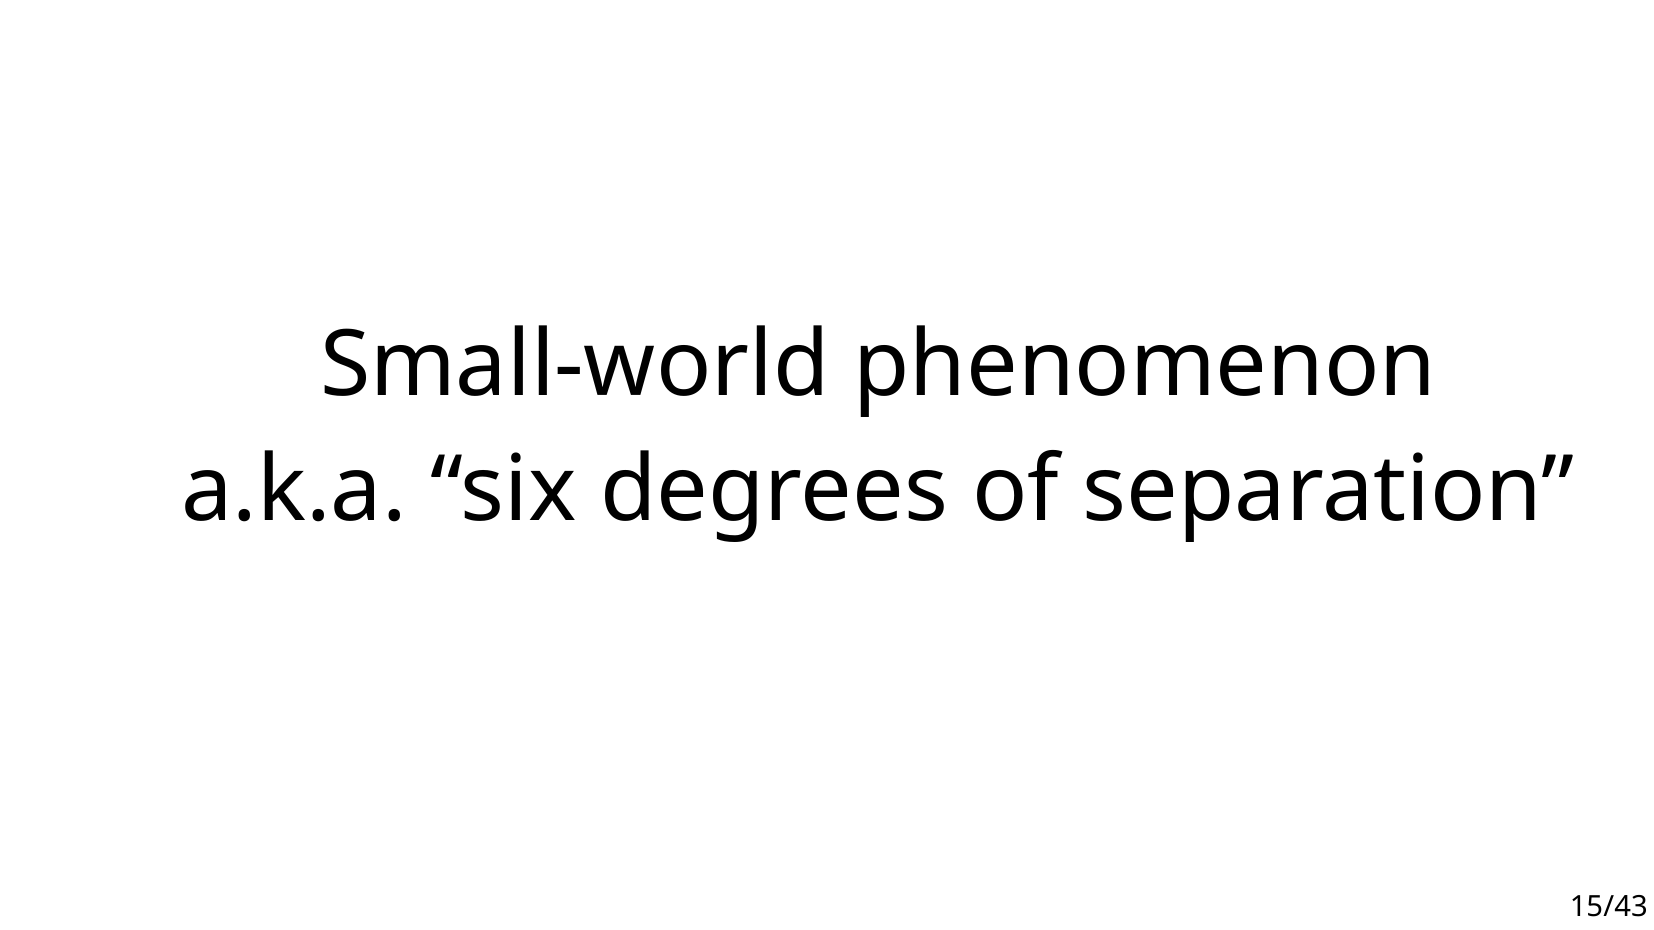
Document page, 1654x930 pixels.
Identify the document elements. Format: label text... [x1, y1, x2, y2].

title Small-world phenomenon a.k.a. “six degrees of separation” [134, 293, 1623, 552]
